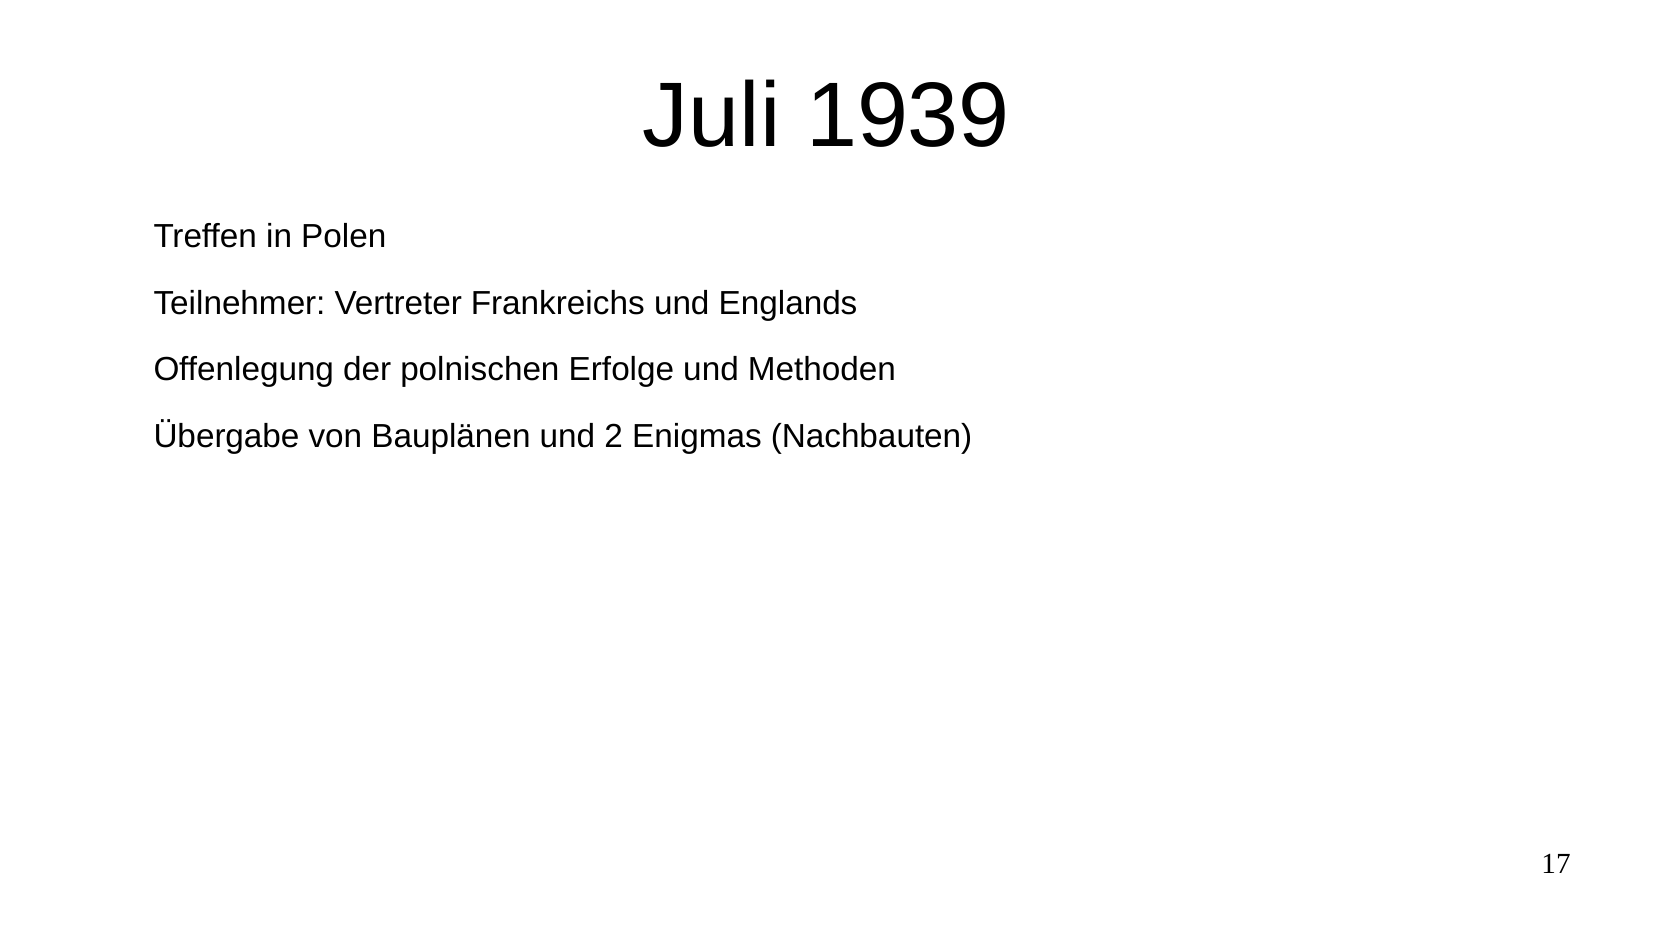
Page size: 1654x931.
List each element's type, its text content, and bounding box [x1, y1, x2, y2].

list Treffen in Polen Teilnehmer: Vertreter Frankreichs und Englands Offenlegung der polnischen Erfolge und Methoden Übergabe von Bauplänen und 2 Enigmas (Nachbauten) [82, 217, 1571, 758]
title Juli 1939 [82, 37, 1571, 193]
